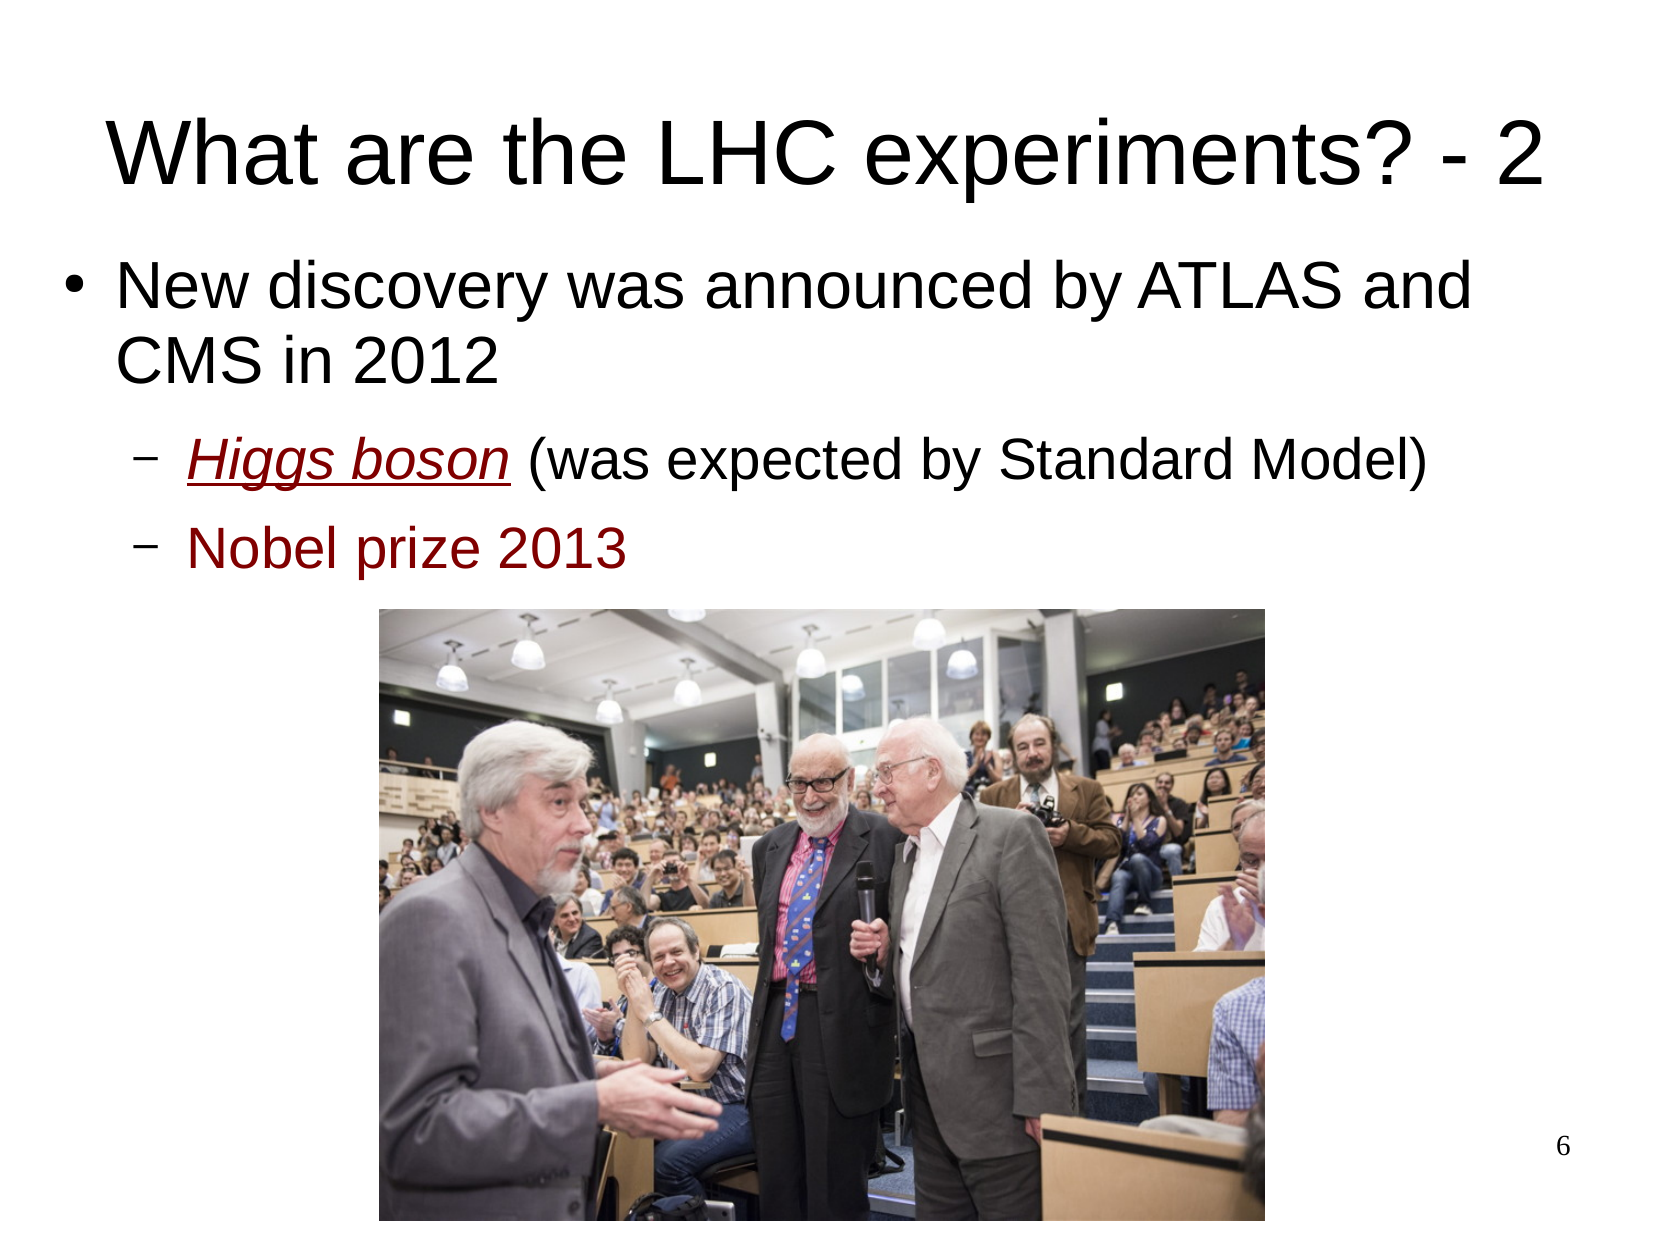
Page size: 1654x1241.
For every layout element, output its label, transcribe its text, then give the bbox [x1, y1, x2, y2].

picture [379, 609, 1265, 1221]
list New discovery was announced by ATLAS and CMS in 2012 Higgs boson (was expected by Standard Model) Nobel prize 2013 [45, 248, 1606, 968]
title What are the LHC experiments? - 2 [82, 49, 1571, 248]
